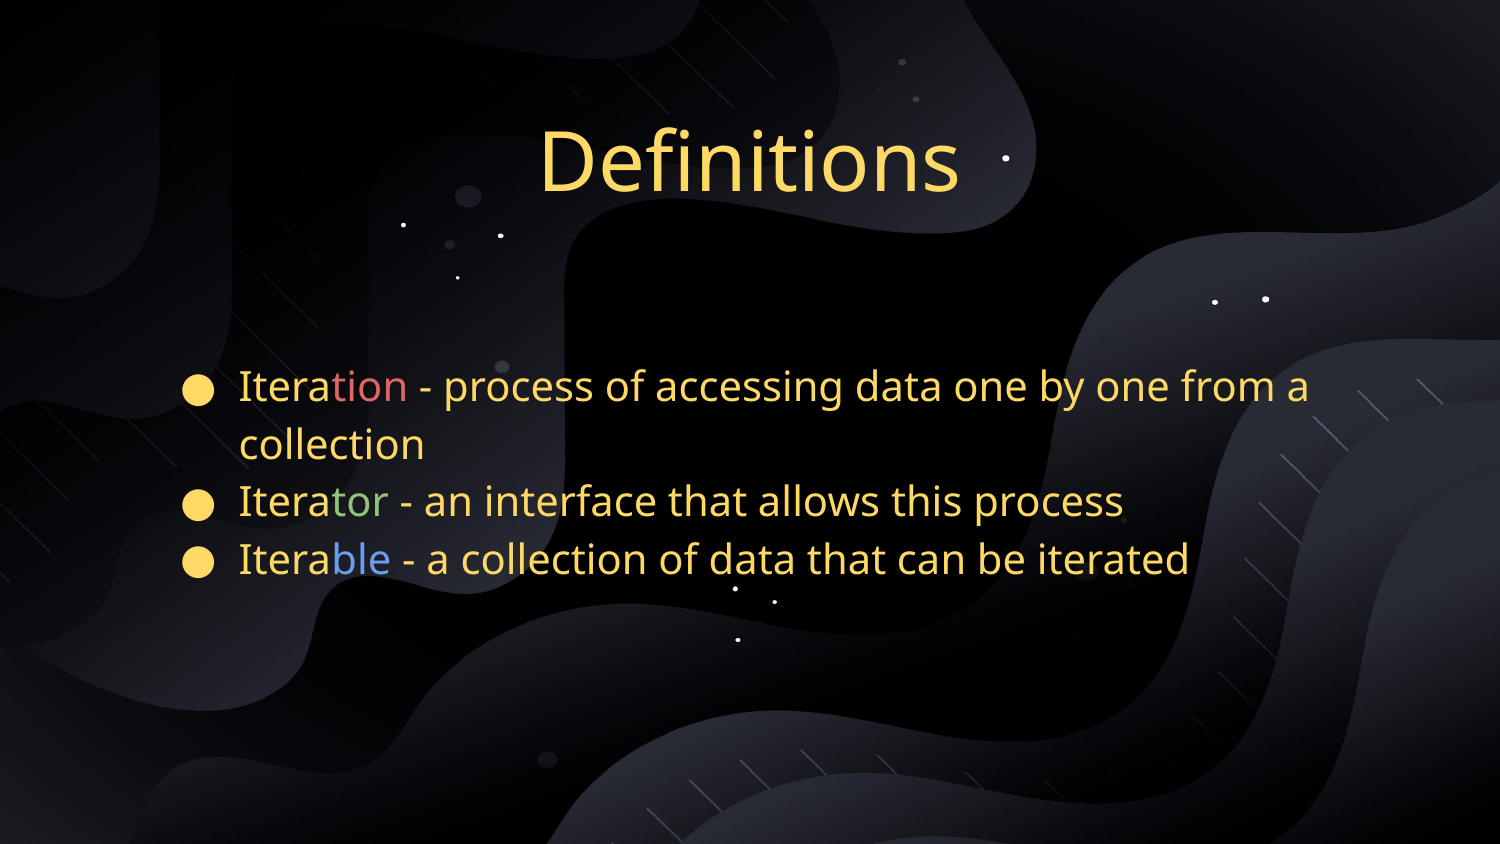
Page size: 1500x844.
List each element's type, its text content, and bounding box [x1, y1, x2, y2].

title Definitions [387, 71, 1113, 245]
text_box Iteration - process of accessing data one by one from a collection Iterator - an interface that allows this process Iterable - a collection of data that can be iterated [156, 317, 1344, 619]
picture [0, 0, 1500, 844]
